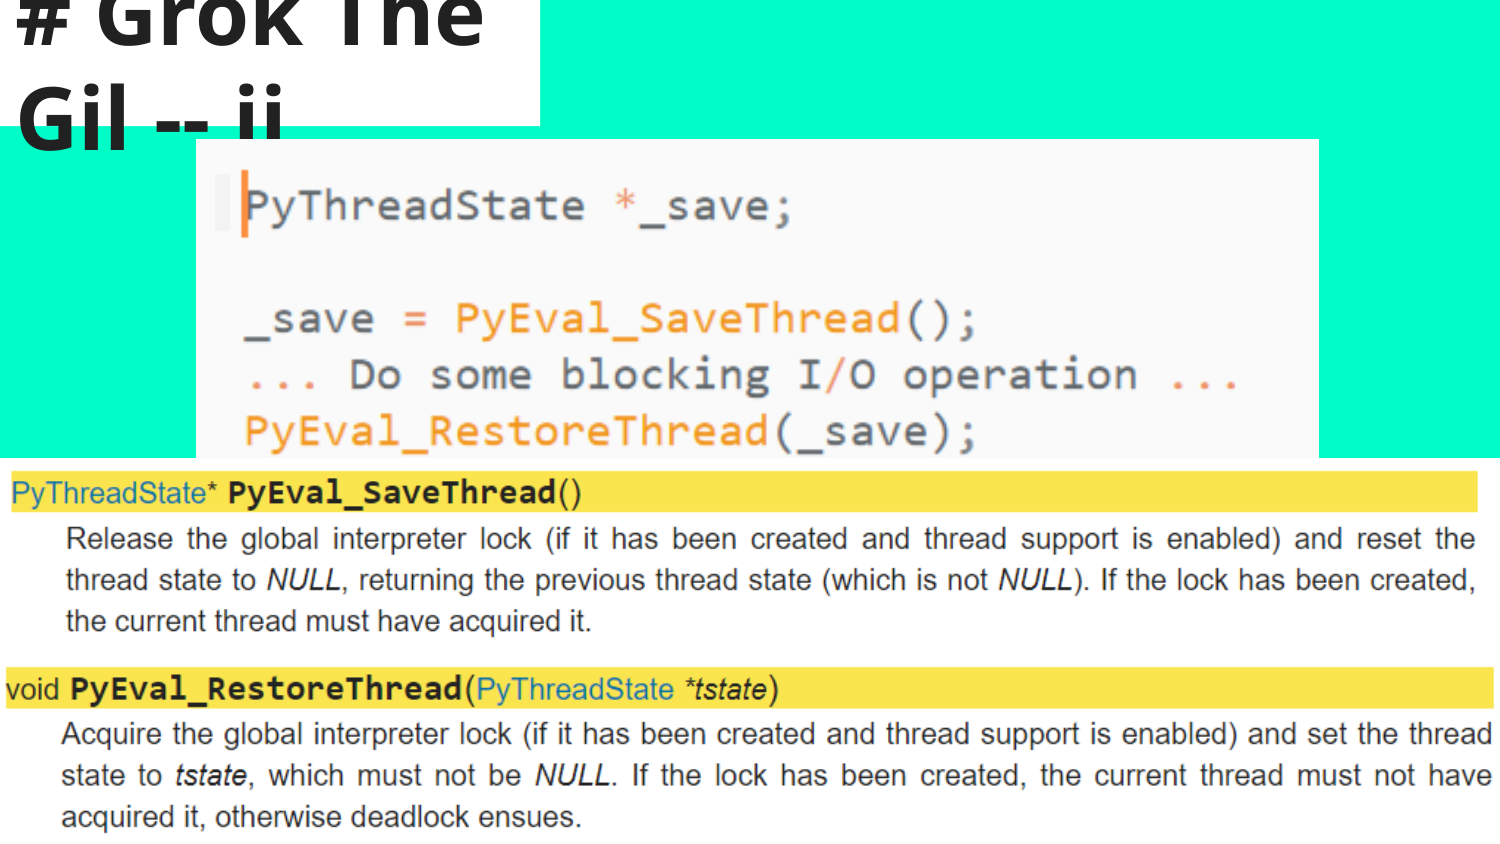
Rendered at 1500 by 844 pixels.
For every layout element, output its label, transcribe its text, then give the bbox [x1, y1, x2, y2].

title # Grok The Gil -- ii [0, 0, 541, 127]
picture [0, 139, 1500, 844]
